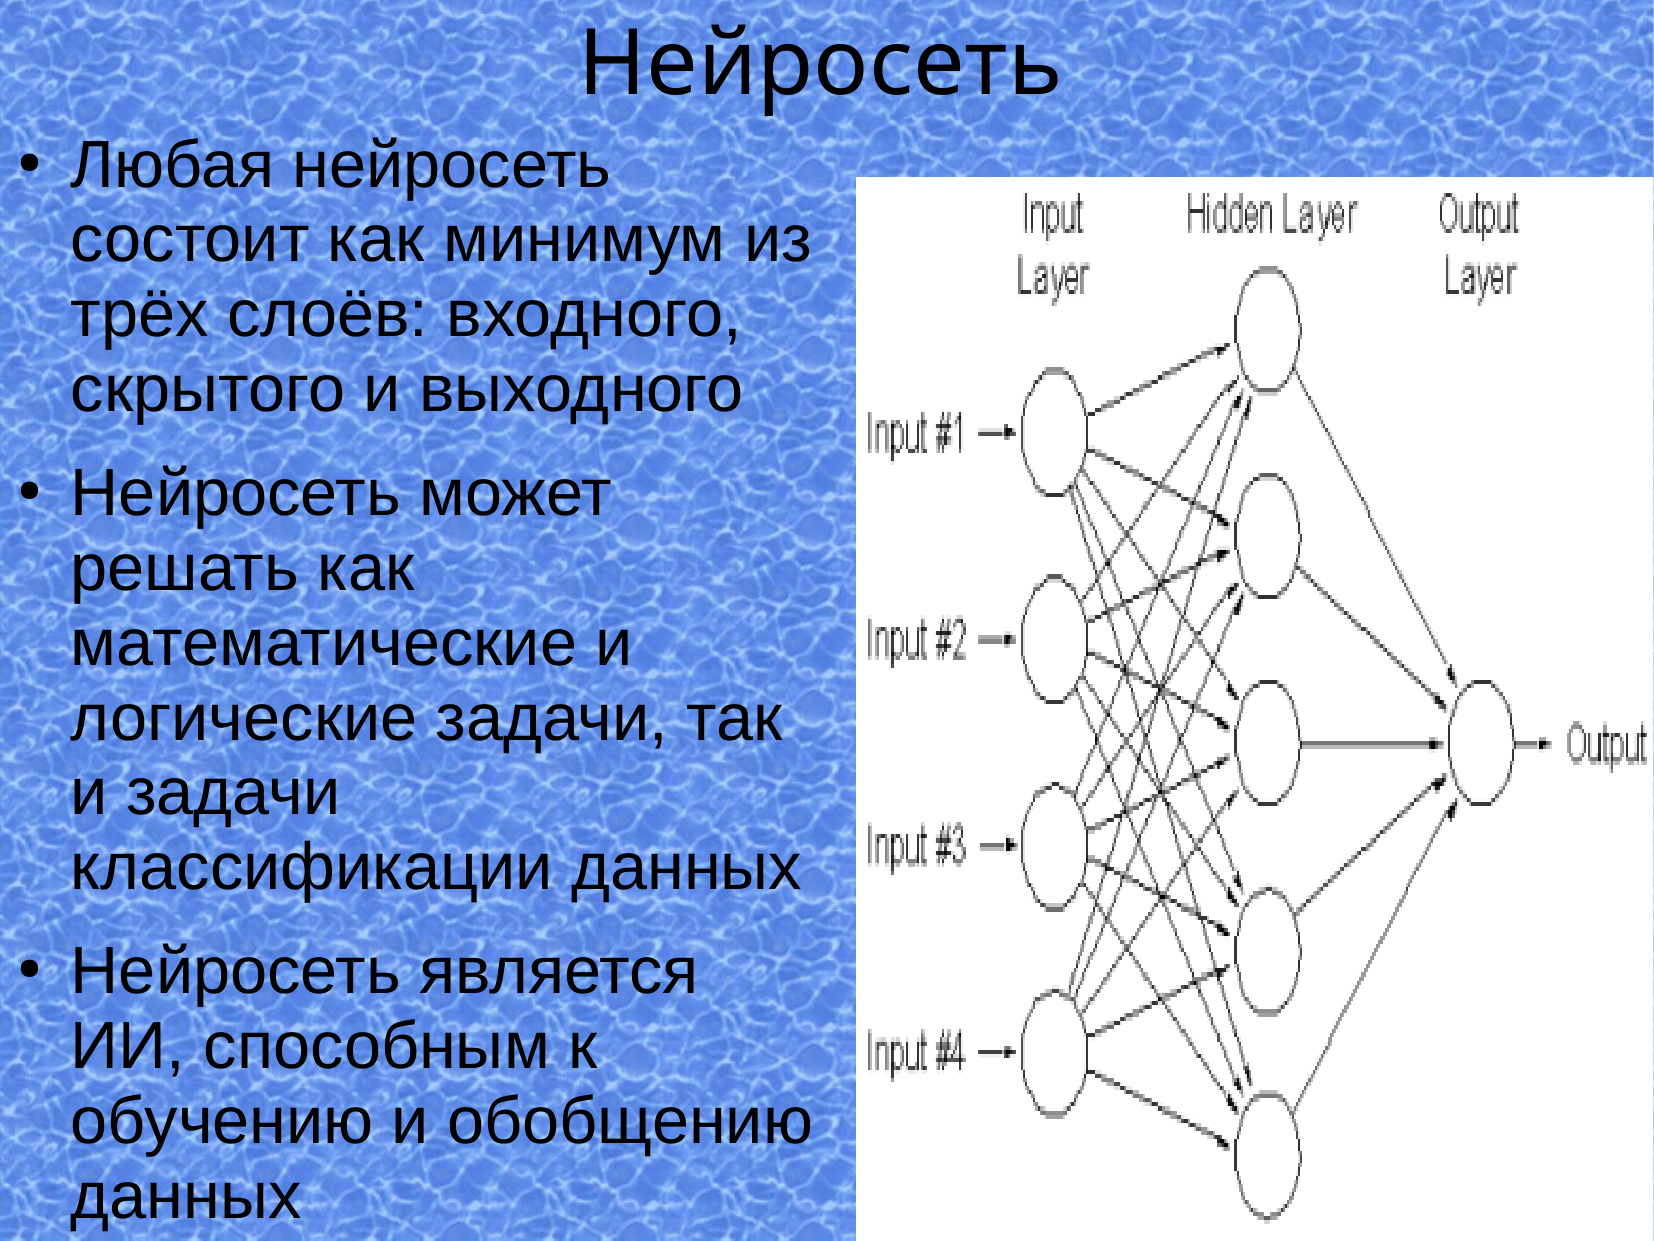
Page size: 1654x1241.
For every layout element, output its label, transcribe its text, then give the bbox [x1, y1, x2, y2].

title Нейросеть [76, 0, 1565, 124]
list Любая нейросеть состоит как минимум из трёх слоёв: входного, скрытого и выходного Нейросеть может решать как математические и логические задачи, так и задачи классификации данных Нейросеть является ИИ, способным к обучению и обобщению данных [0, 126, 827, 1225]
picture [0, 0, 1654, 1241]
